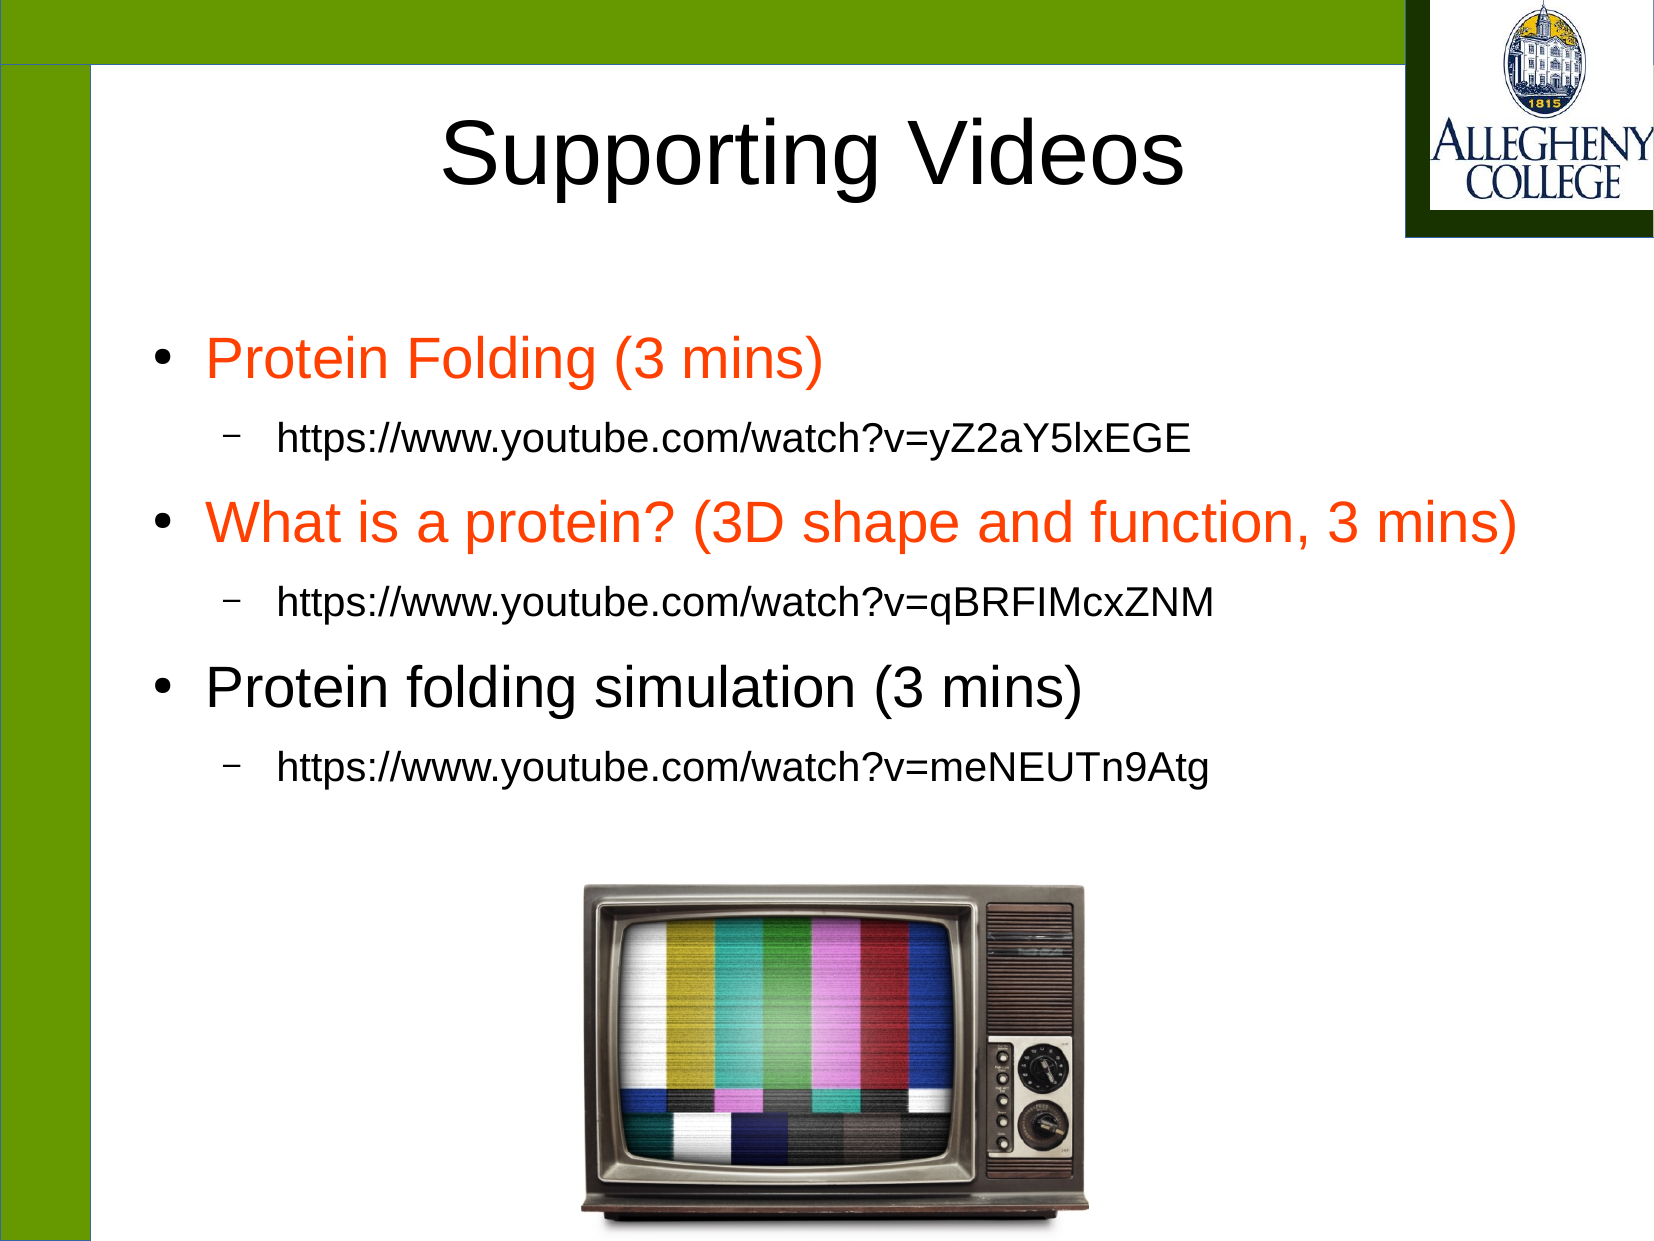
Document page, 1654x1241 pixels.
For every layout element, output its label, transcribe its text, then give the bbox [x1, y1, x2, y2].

picture [1430, 0, 1654, 210]
title Supporting Videos [112, 65, 1515, 257]
picture [578, 886, 1089, 1241]
list Protein Folding (3 mins) https://www.youtube.com/watch?v=yZ2aY5lxEGE What is a protein? (3D shape and function, 3 mins) https://www.youtube.com/watch?v=qBRFIMcxZNM Protein folding simulation (3 mins) https://www.youtube.com/watch?v=meNEUTn9Atg [134, 325, 1621, 886]
text_box [0, 0, 1654, 1241]
